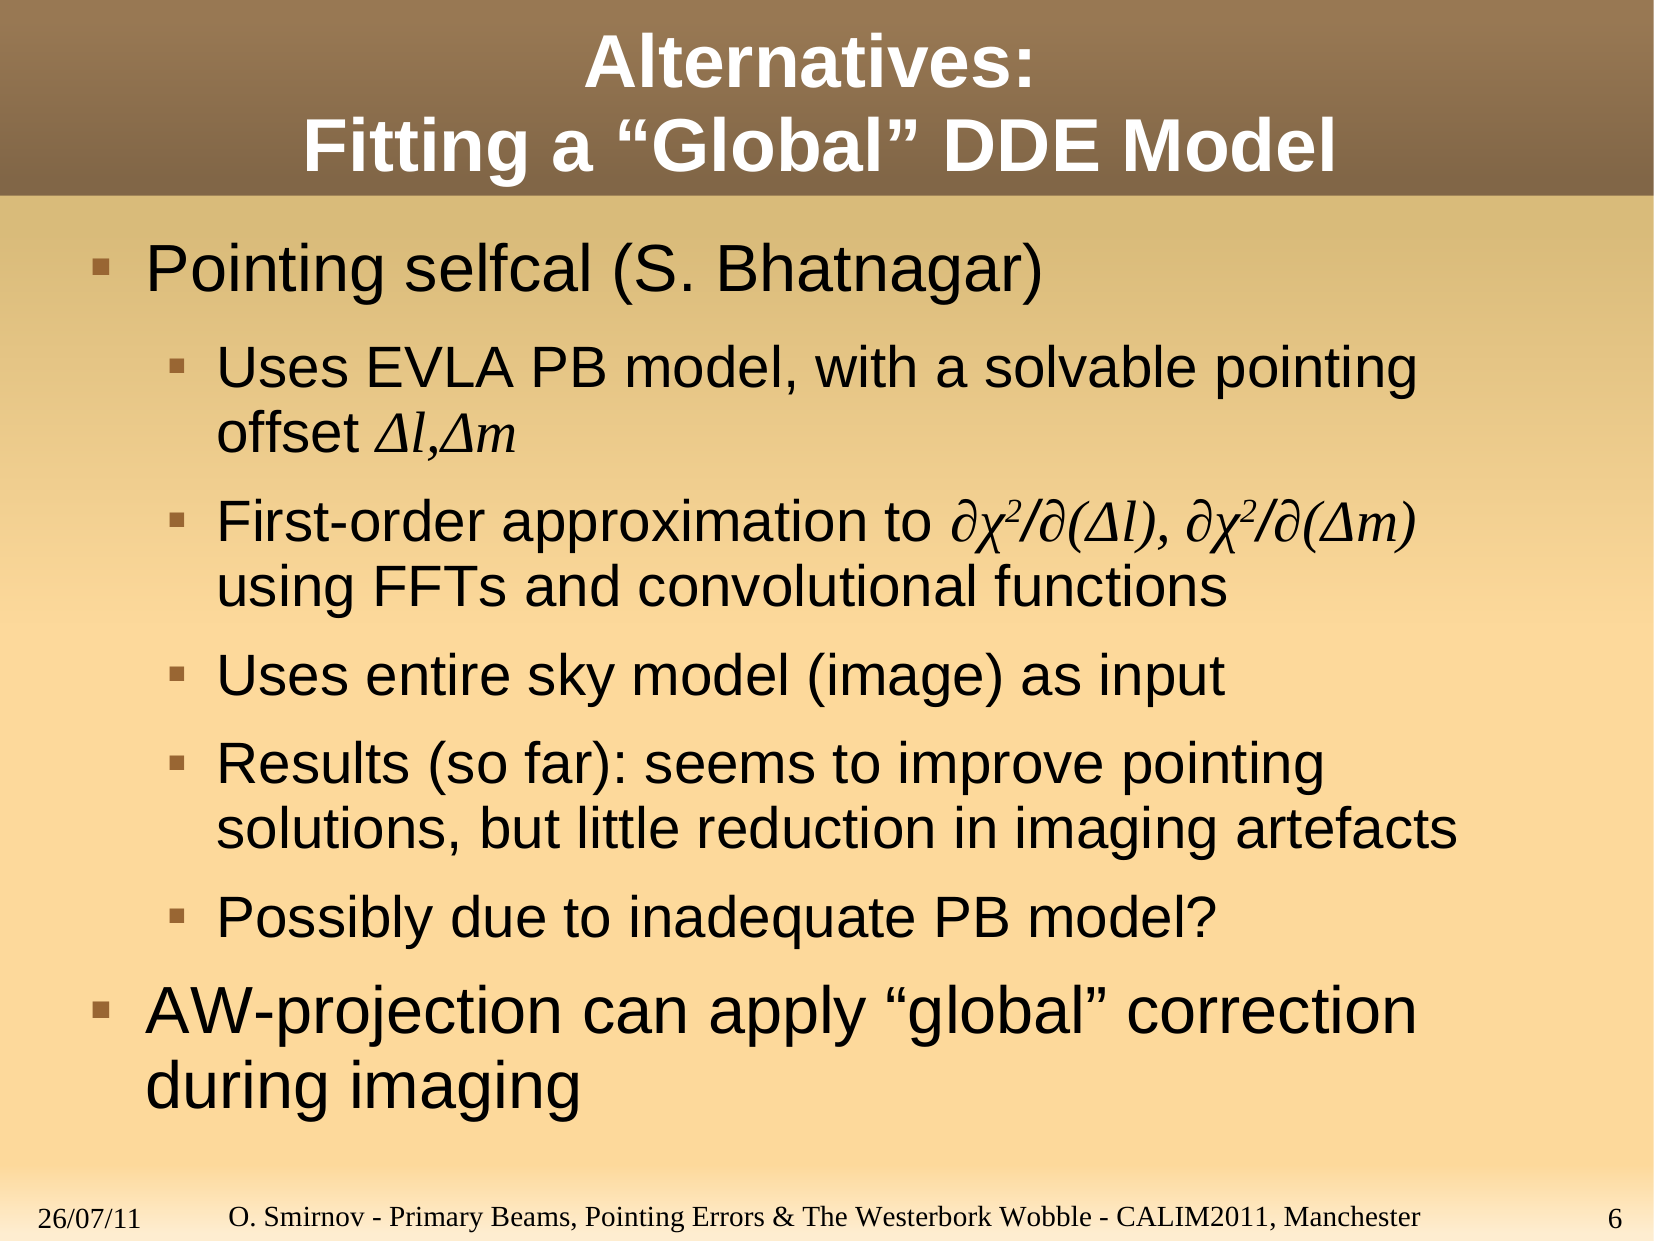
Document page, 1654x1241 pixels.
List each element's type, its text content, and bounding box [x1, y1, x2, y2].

picture [0, 0, 1654, 1241]
list Pointing selfcal (S. Bhatnagar) Uses EVLA PB model, with a solvable pointing offset Δl,Δm First-order approximation to ∂χ2/∂(Δl), ∂χ2/∂(Δm) using FFTs and convolutional functions Uses entire sky model (image) as input Results (so far): seems to improve pointing solutions, but little reduction in imaging artefacts Possibly due to inadequate PB model? AW-projection can apply “global” correction during imaging [75, 230, 1564, 1126]
title Alternatives: Fitting a “Global” DDE Model [76, 7, 1565, 200]
